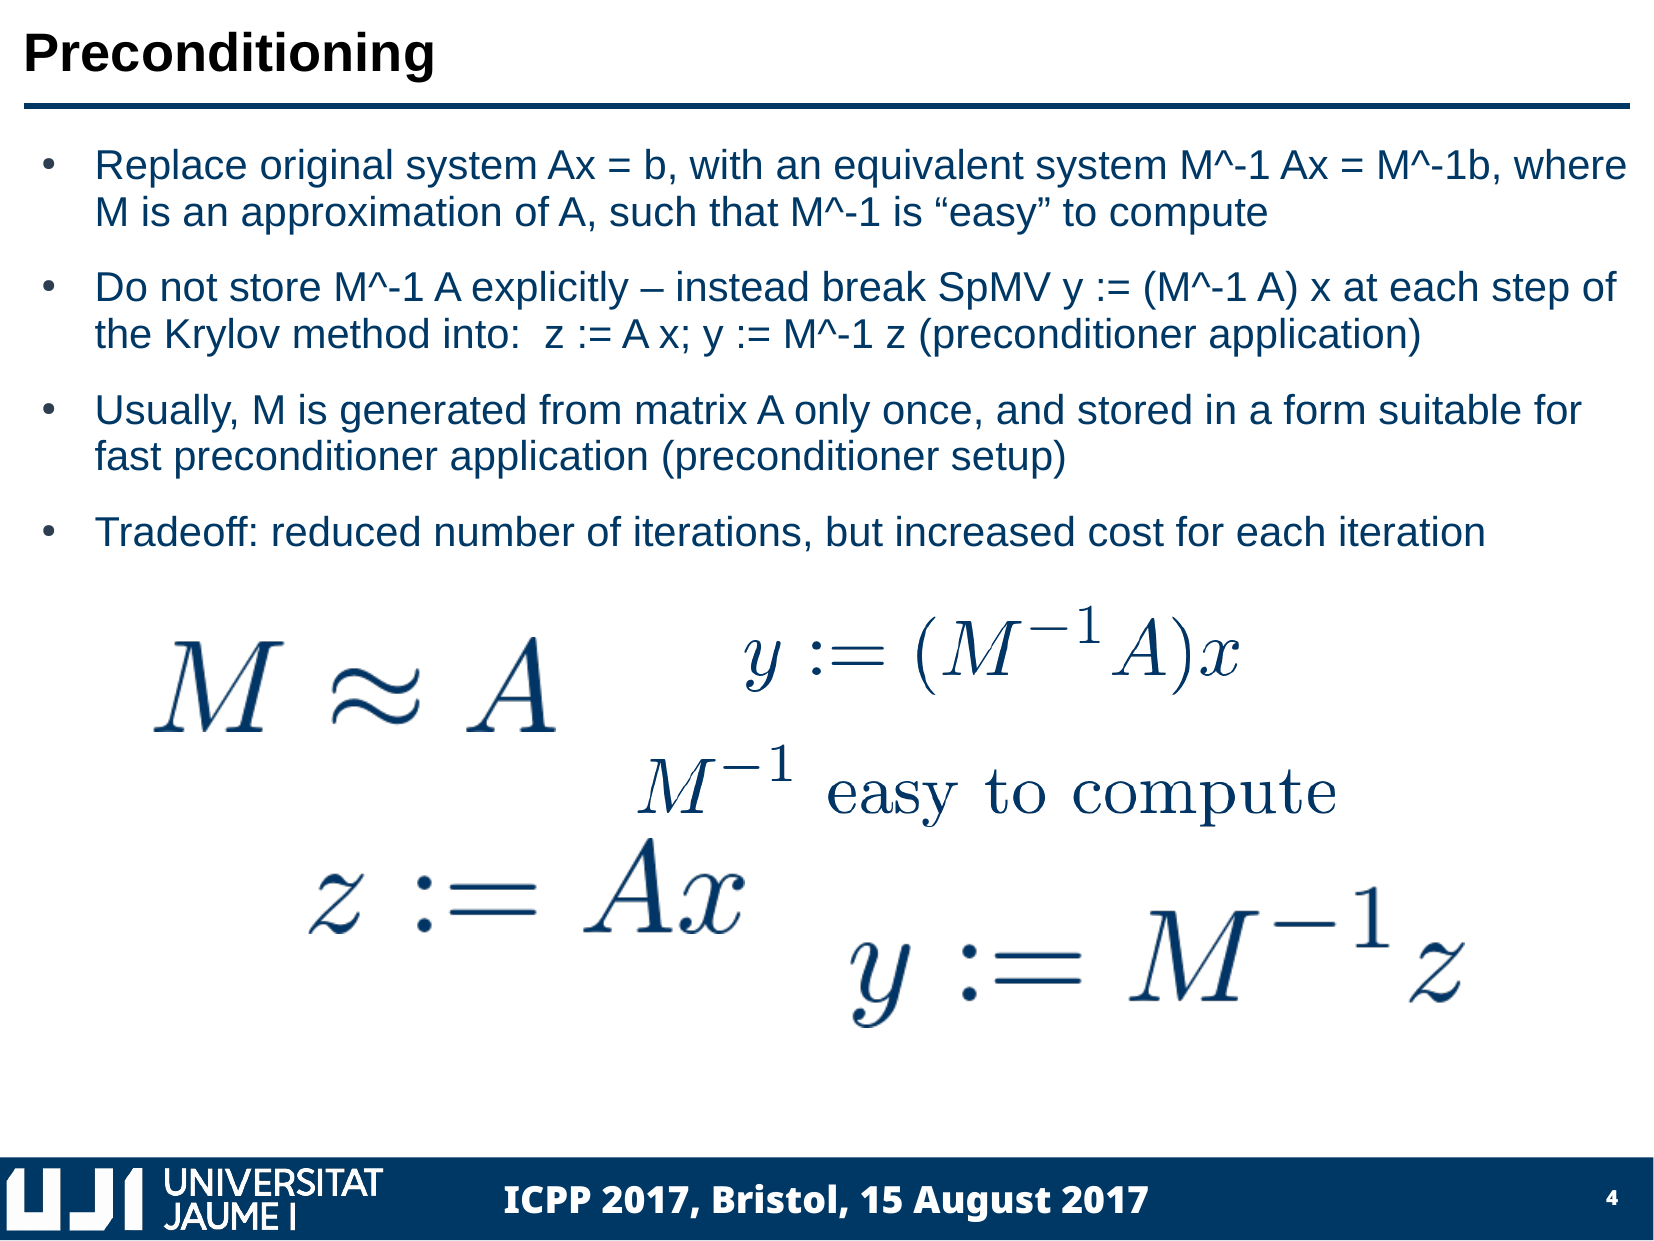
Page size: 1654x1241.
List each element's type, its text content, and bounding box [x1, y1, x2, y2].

picture [308, 838, 745, 934]
title Preconditioning [23, 0, 1630, 107]
picture [850, 886, 1465, 1028]
picture [0, 1158, 390, 1241]
list Replace original system Ax = b, with an equivalent system M^-1 Ax = M^-1b, where M is an approximation of A, such that M^-1 is “easy” to compute Do not store M^-1 A explicitly – instead break SpMV y := (M^-1 A) x at each step of the Krylov method into: z := A x; y := M^-1 z (preconditioner application) Usually, M is generated from matrix A only once, and stored in a form suitable for fast preconditioner application (preconditioner setup) Tradeoff: reduced number of iterations, but increased cost for each iteration [23, 141, 1630, 1134]
picture [637, 744, 1335, 827]
picture [744, 605, 1239, 695]
picture [153, 637, 556, 732]
